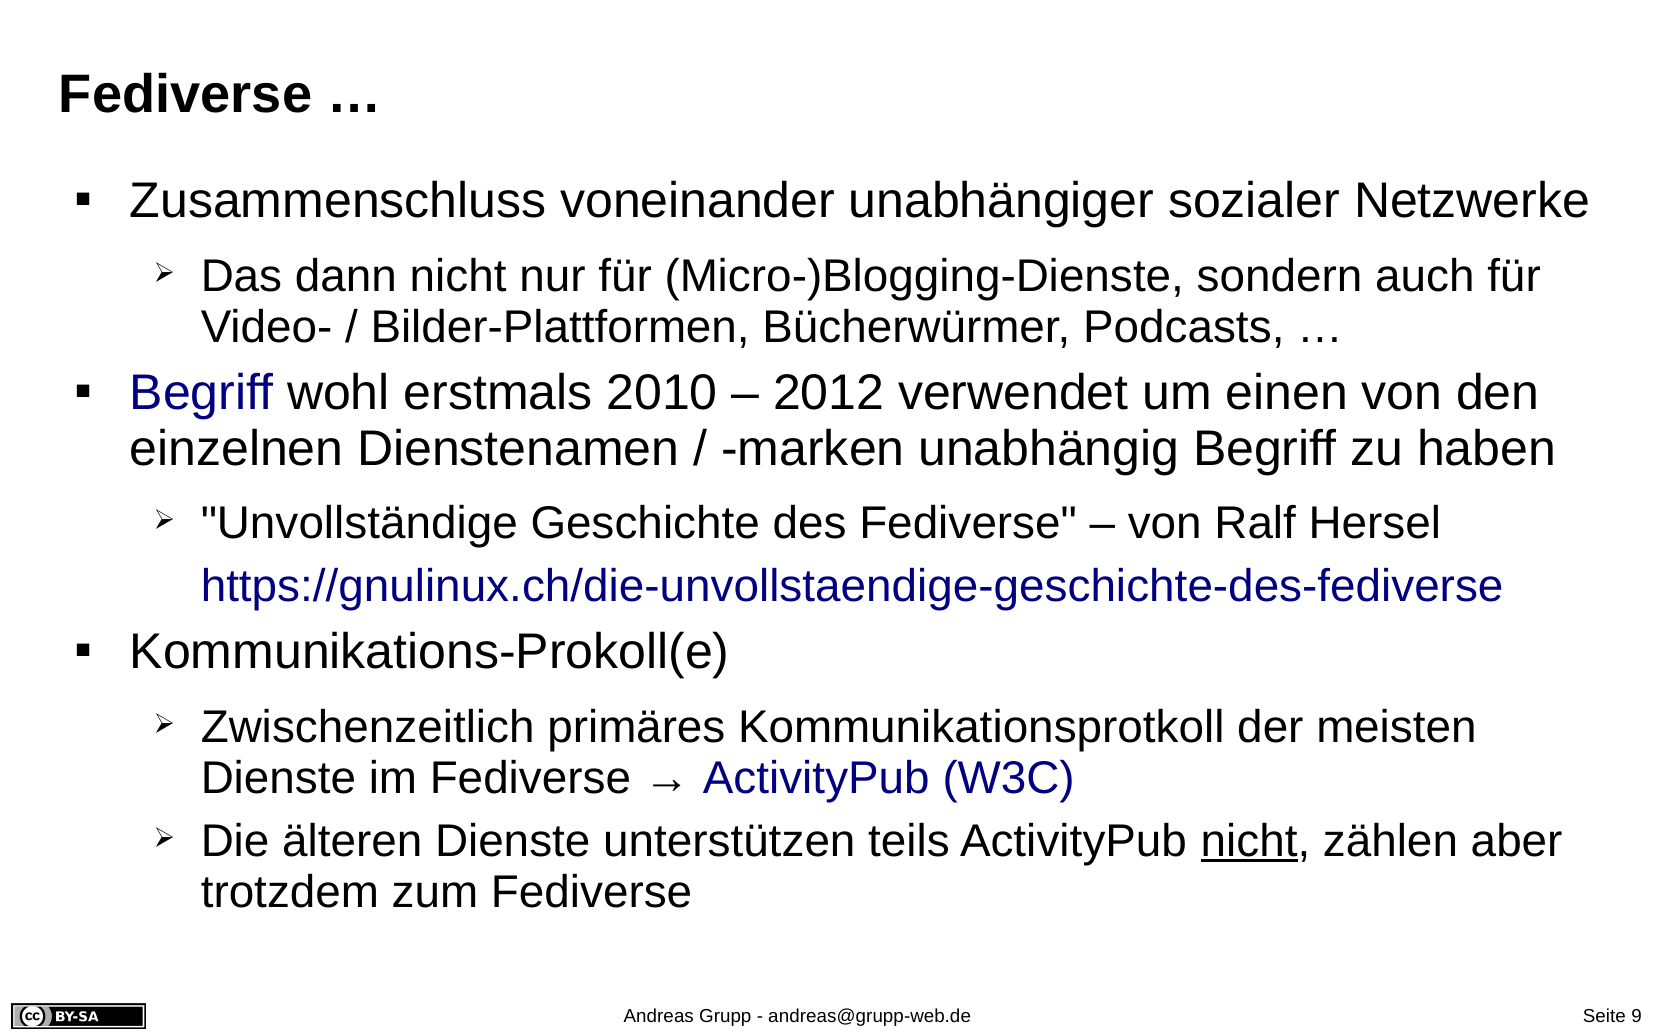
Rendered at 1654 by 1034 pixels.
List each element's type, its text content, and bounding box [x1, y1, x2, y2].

title Fediverse … [59, 24, 1625, 165]
picture [11, 1003, 146, 1029]
list Zusammenschluss voneinander unabhängiger sozialer Netzwerke Das dann nicht nur für (Micro-)Blogging-Dienste, sondern auch für Video- / Bilder-Plattformen, Bücherwürmer, Podcasts, … Begriff wohl erstmals 2010 – 2012 verwendet um einen von den einzelnen Dienstenamen / -marken unabhängig Begriff zu haben "Unvollständige Geschichte des Fediverse" – von Ralf Hersel https://gnulinux.ch/die-unvollstaendige-geschichte-des-fediverse Kommunikations-Prokoll(e) Zwischenzeitlich primäres Kommunikationsprotkoll der meisten Dienste im Fediverse → ActivityPub (W3C) Die älteren Dienste unterstützen teils ActivityPub nicht, zählen aber trotzdem zum Fediverse [59, 172, 1595, 952]
